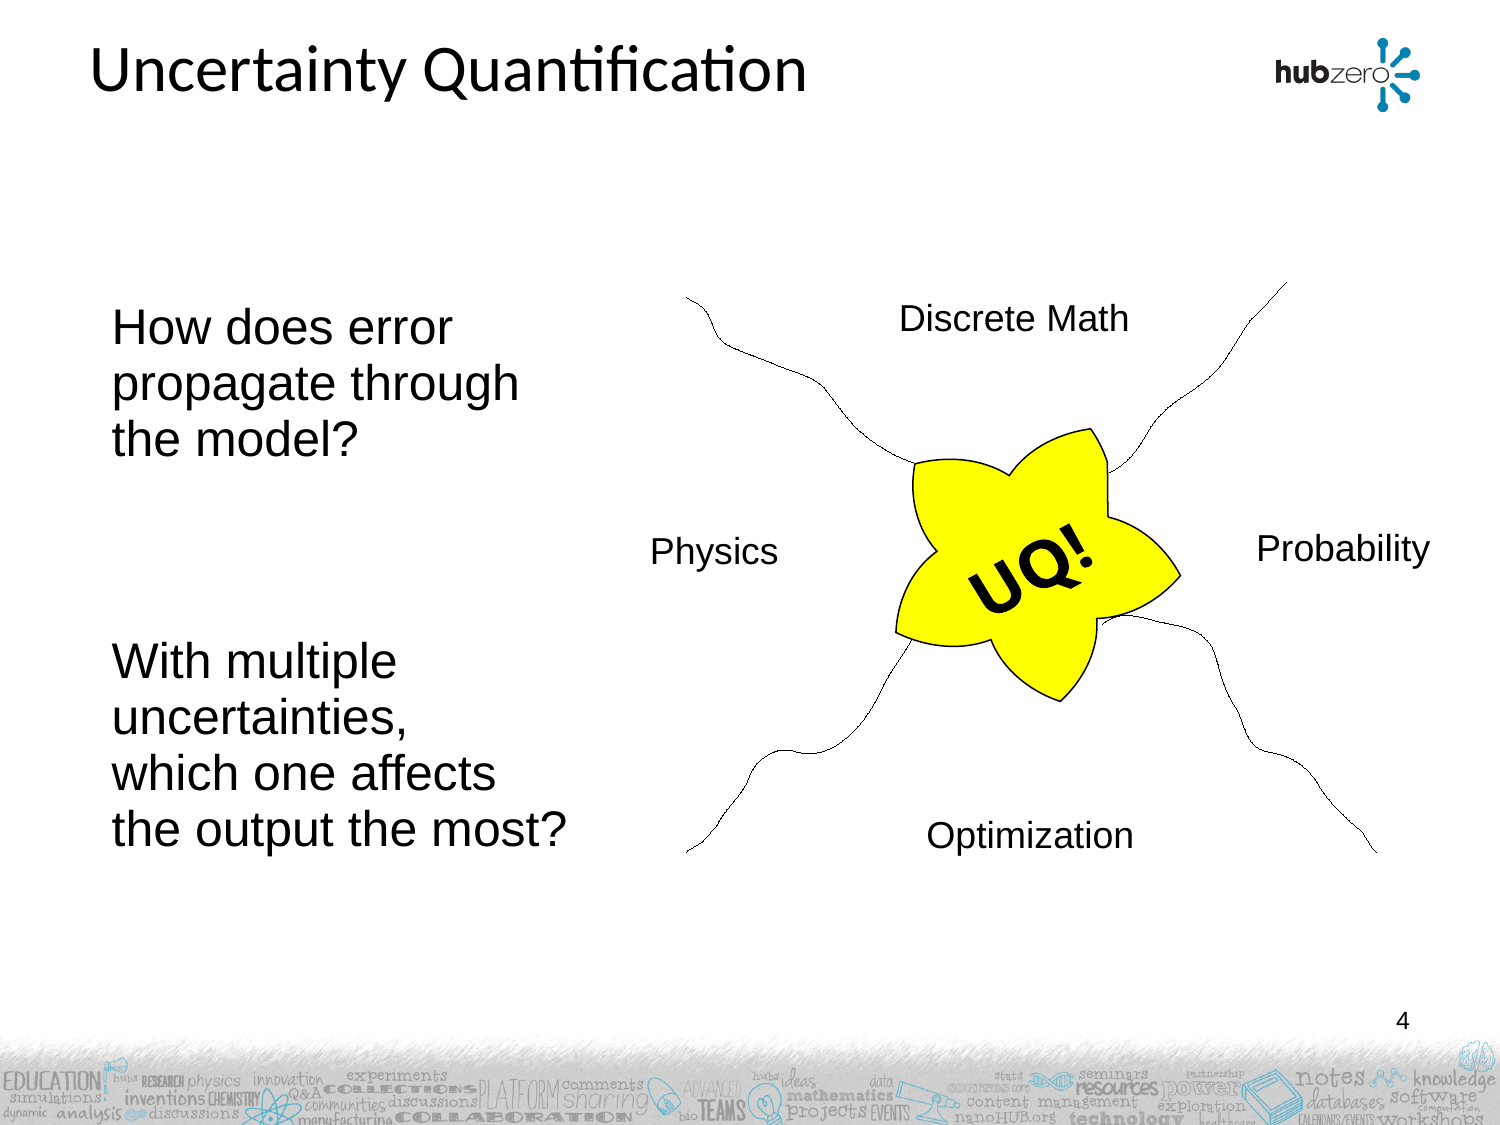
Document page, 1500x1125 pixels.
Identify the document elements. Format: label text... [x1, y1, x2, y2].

picture [895, 428, 1182, 703]
picture [0, 1034, 1500, 1125]
text_box <number> [1074, 989, 1425, 1050]
text_box Uncertainty Quantification [75, 12, 1249, 118]
text_box How does error propagate through the model? With multiple uncertainties, which one affects the output the most? [96, 291, 583, 870]
text_box Physics [634, 522, 794, 580]
text_box Probability [1241, 520, 1446, 578]
text_box Discrete Math [884, 290, 1145, 348]
picture [1272, 35, 1423, 115]
text_box Optimization [911, 807, 1150, 865]
